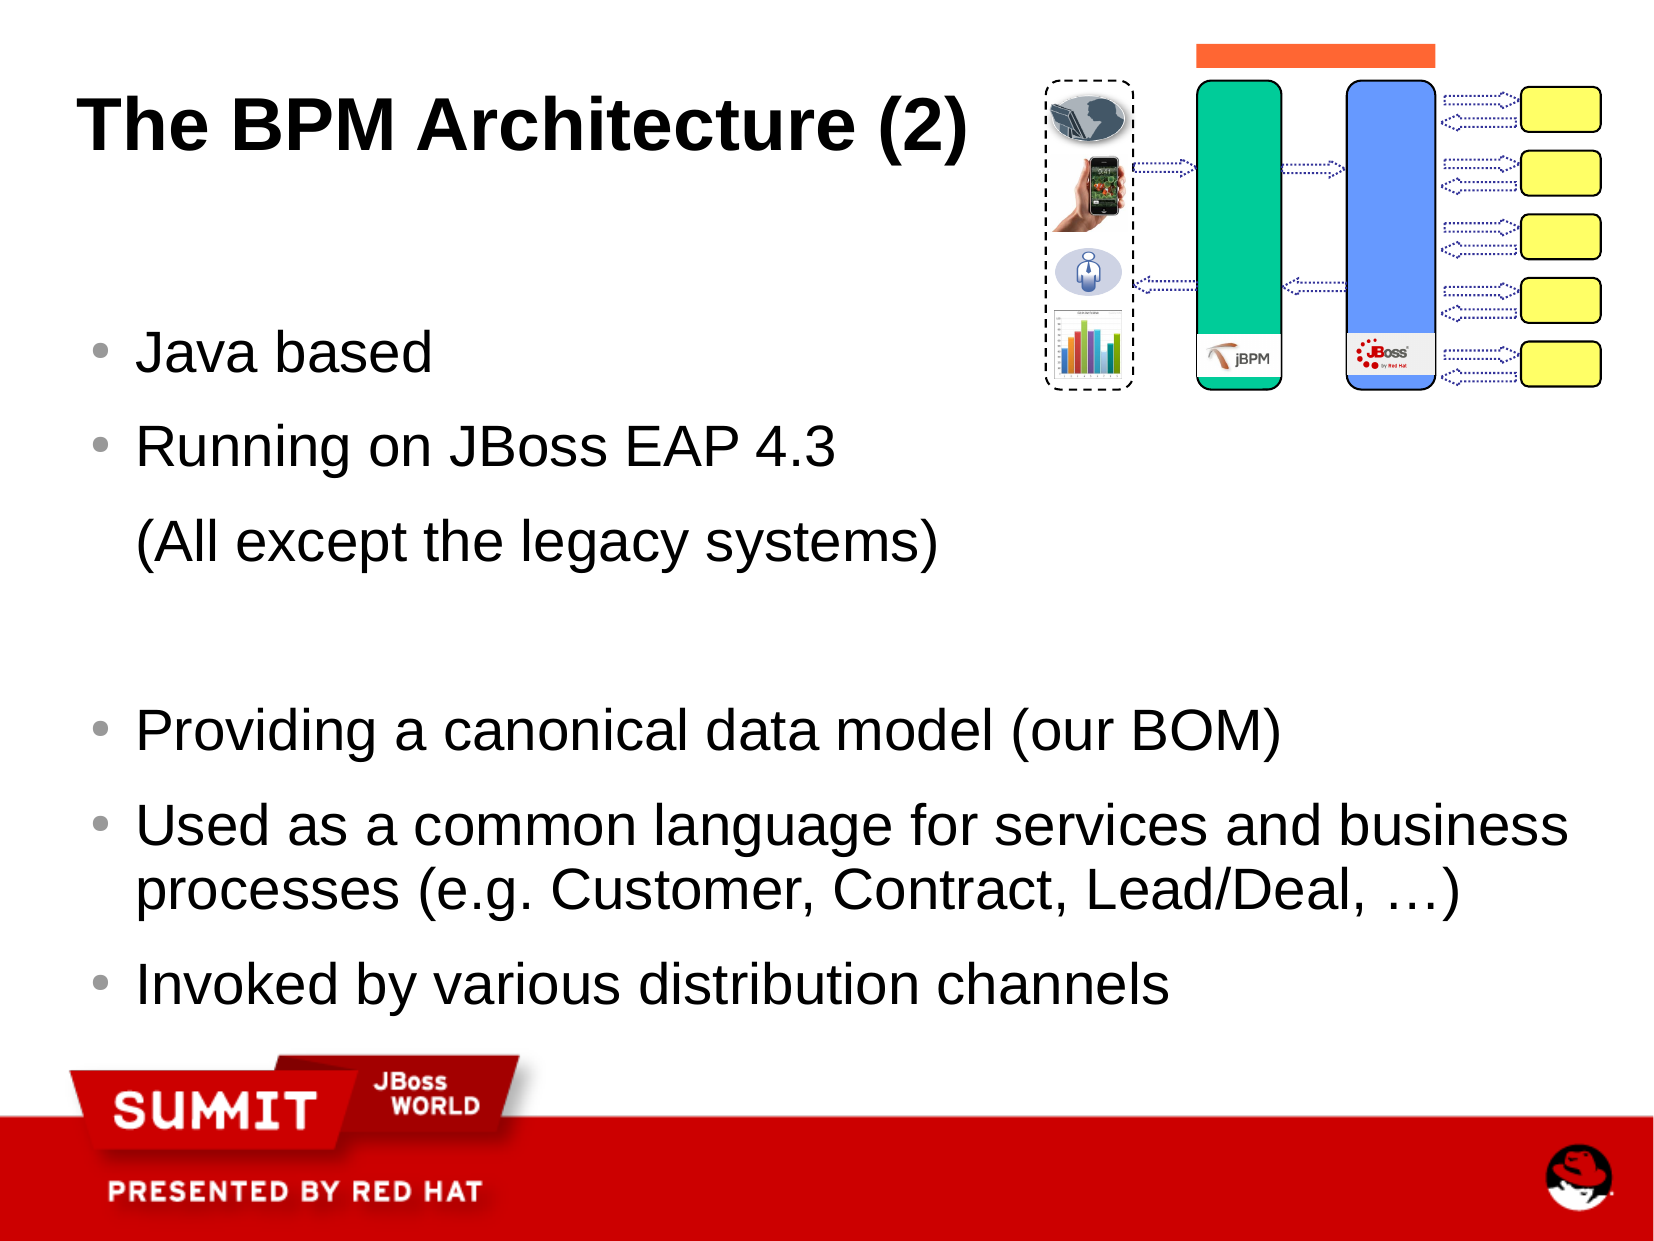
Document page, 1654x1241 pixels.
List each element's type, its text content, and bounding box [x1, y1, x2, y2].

list Java based Running on JBoss EAP 4.3 (All except the legacy systems) Providing a canonical data model (our BOM) Used as a common language for services and business processes (e.g. Customer, Contract, Lead/Deal, …) Invoked by various distribution channels [75, 225, 1576, 1015]
text_box [1196, 43, 1436, 68]
text_box [1521, 214, 1601, 260]
title The BPM Architecture (2) [76, 45, 1565, 204]
picture [1043, 90, 1137, 150]
text_box [1521, 86, 1601, 132]
text_box [1576, 341, 1601, 387]
text_box [1521, 150, 1601, 196]
text_box [1346, 80, 1436, 225]
picture [0, 1043, 1654, 1241]
picture [1050, 154, 1128, 225]
text_box [1576, 277, 1601, 323]
